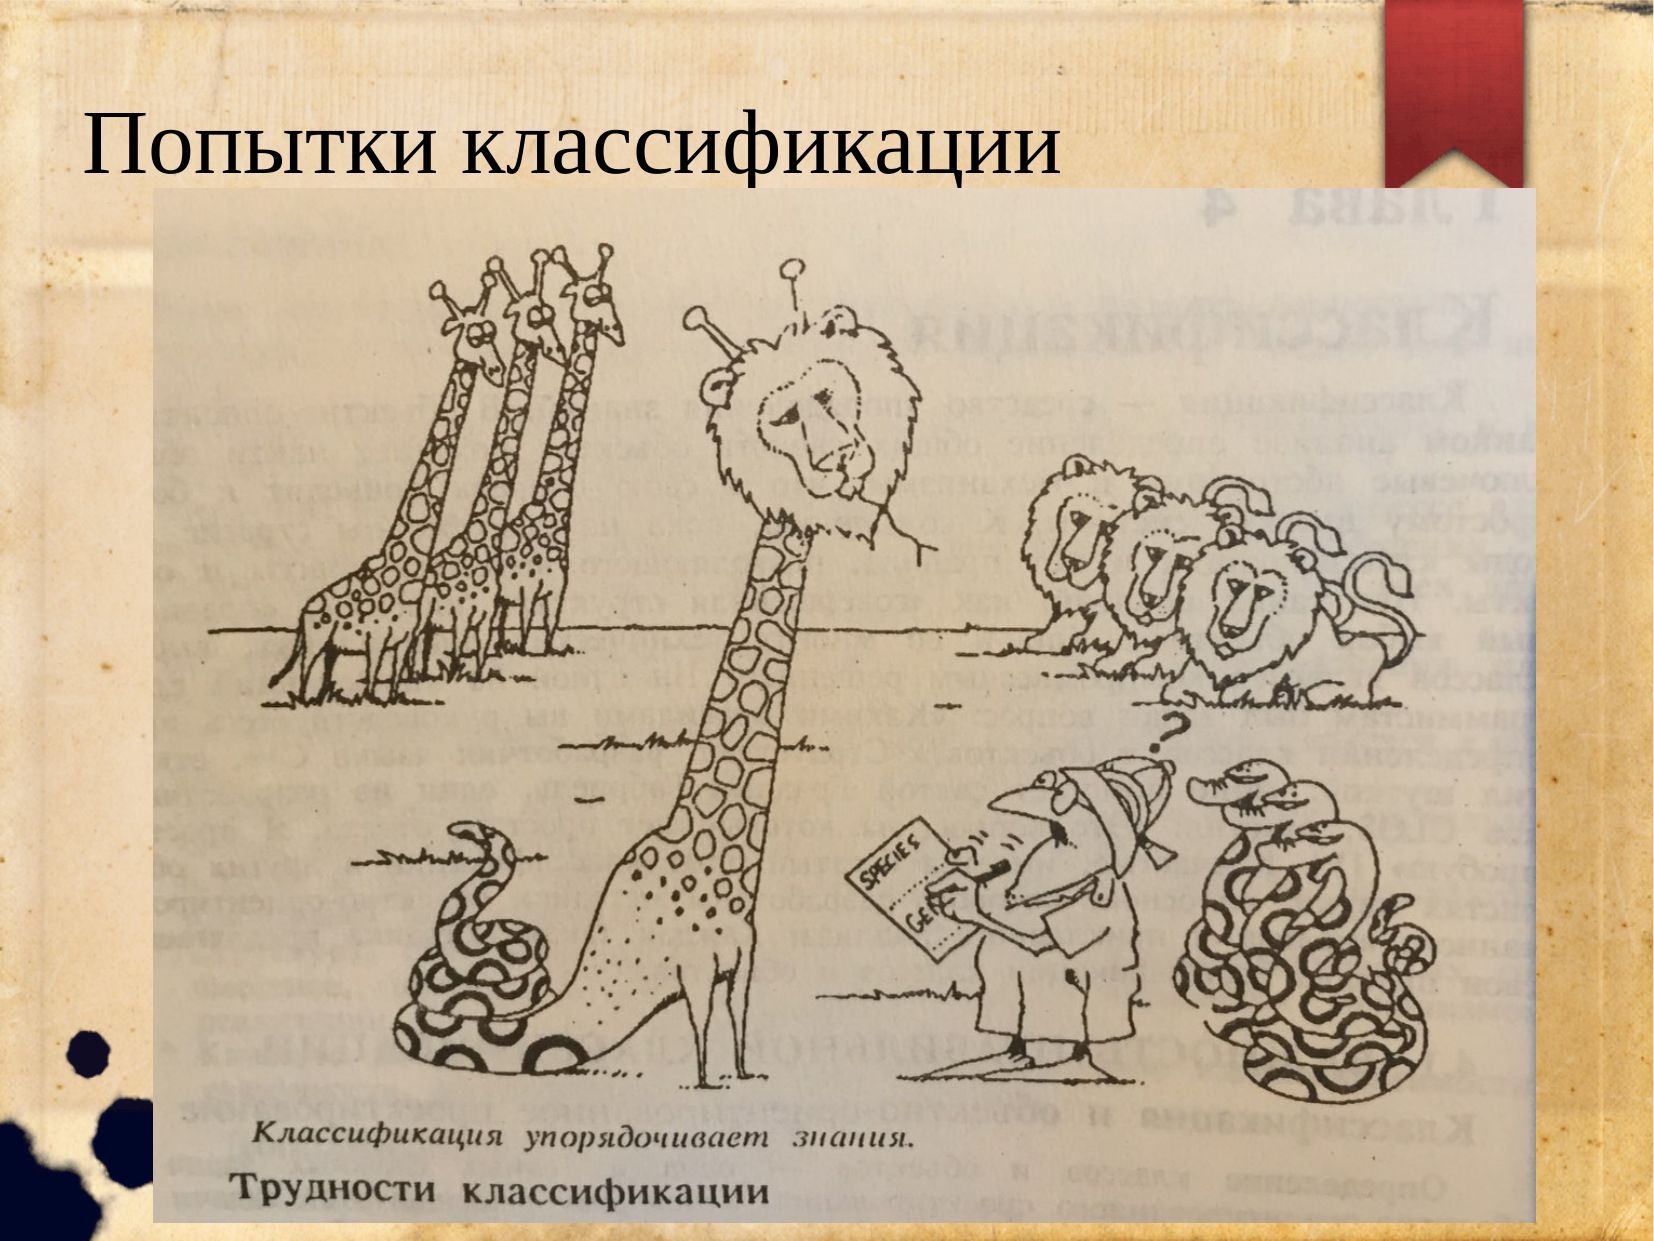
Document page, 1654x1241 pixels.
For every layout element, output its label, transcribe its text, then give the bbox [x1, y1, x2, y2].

picture [0, 0, 1654, 1241]
title Попытки классификации [82, 49, 1347, 237]
